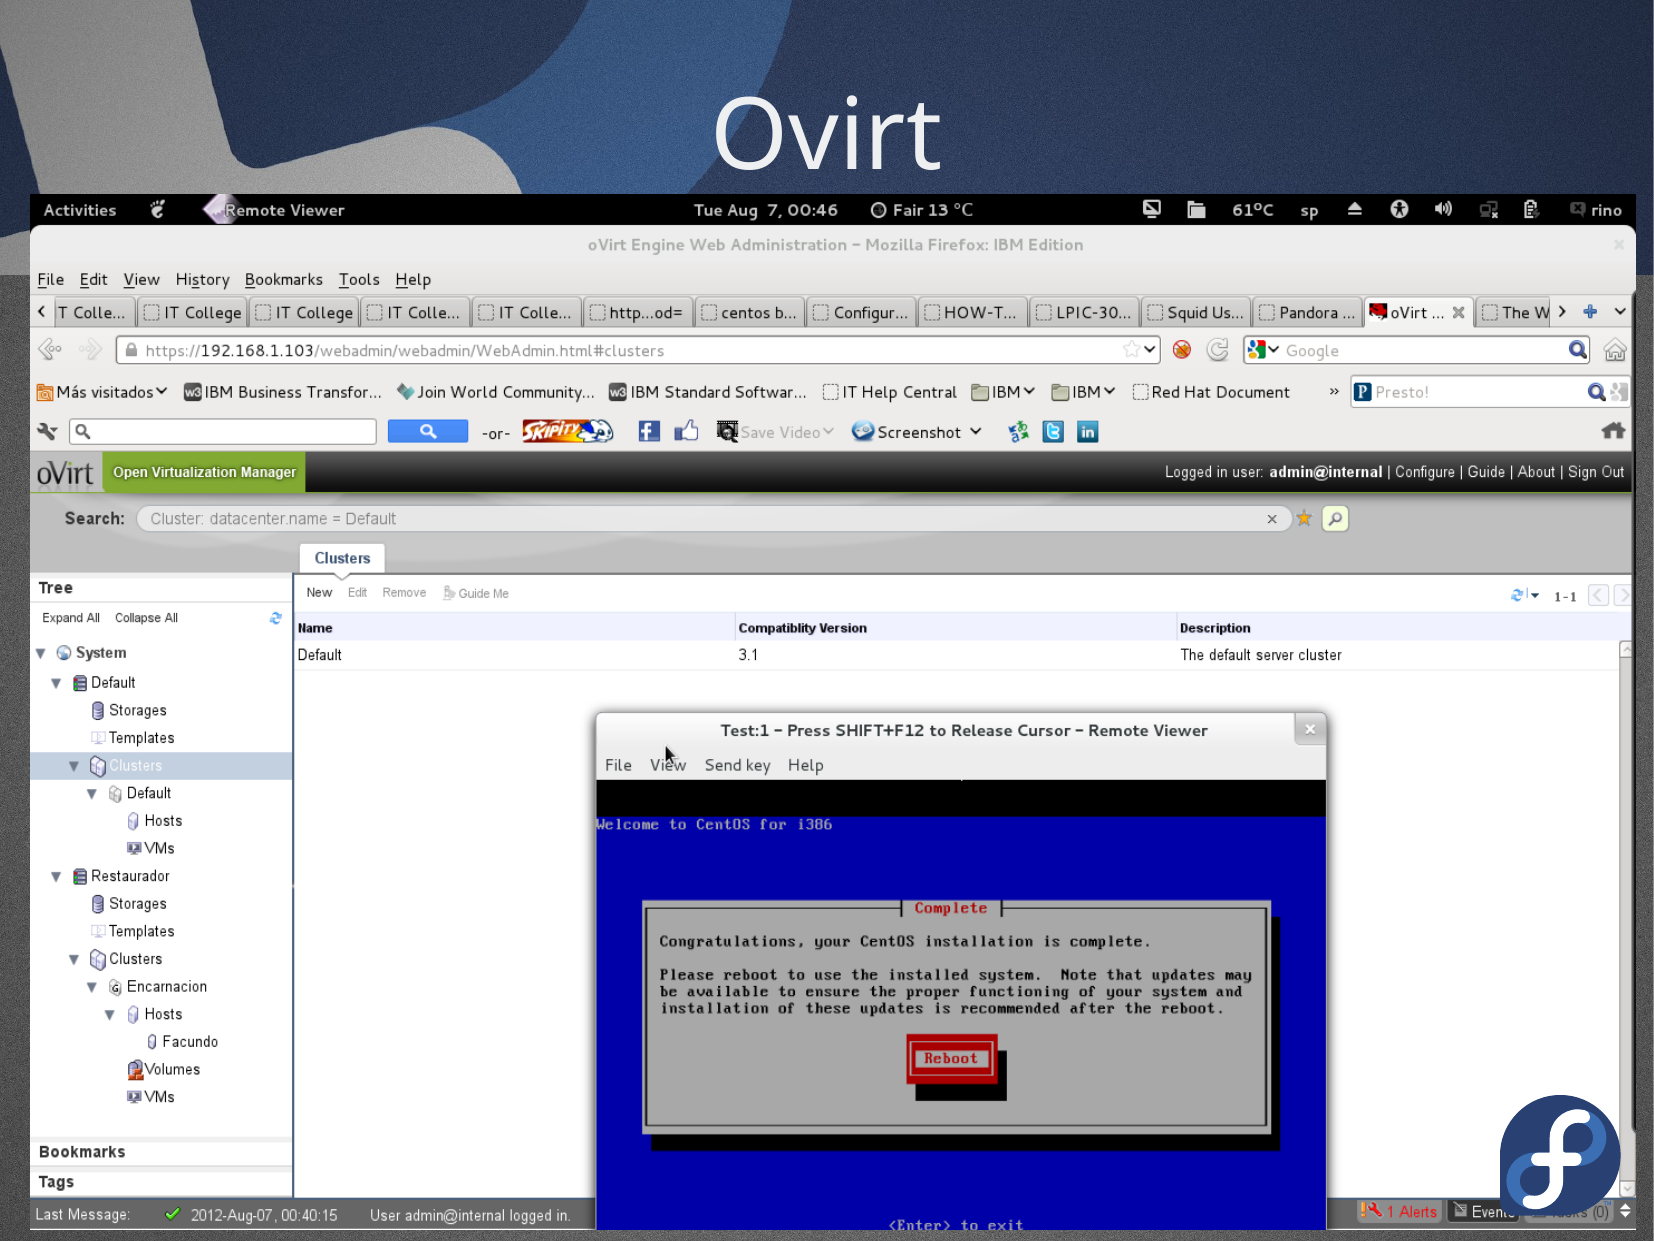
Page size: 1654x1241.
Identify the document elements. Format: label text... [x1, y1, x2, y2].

picture [0, 0, 1654, 1241]
text_box Ovirt [88, 29, 1565, 194]
